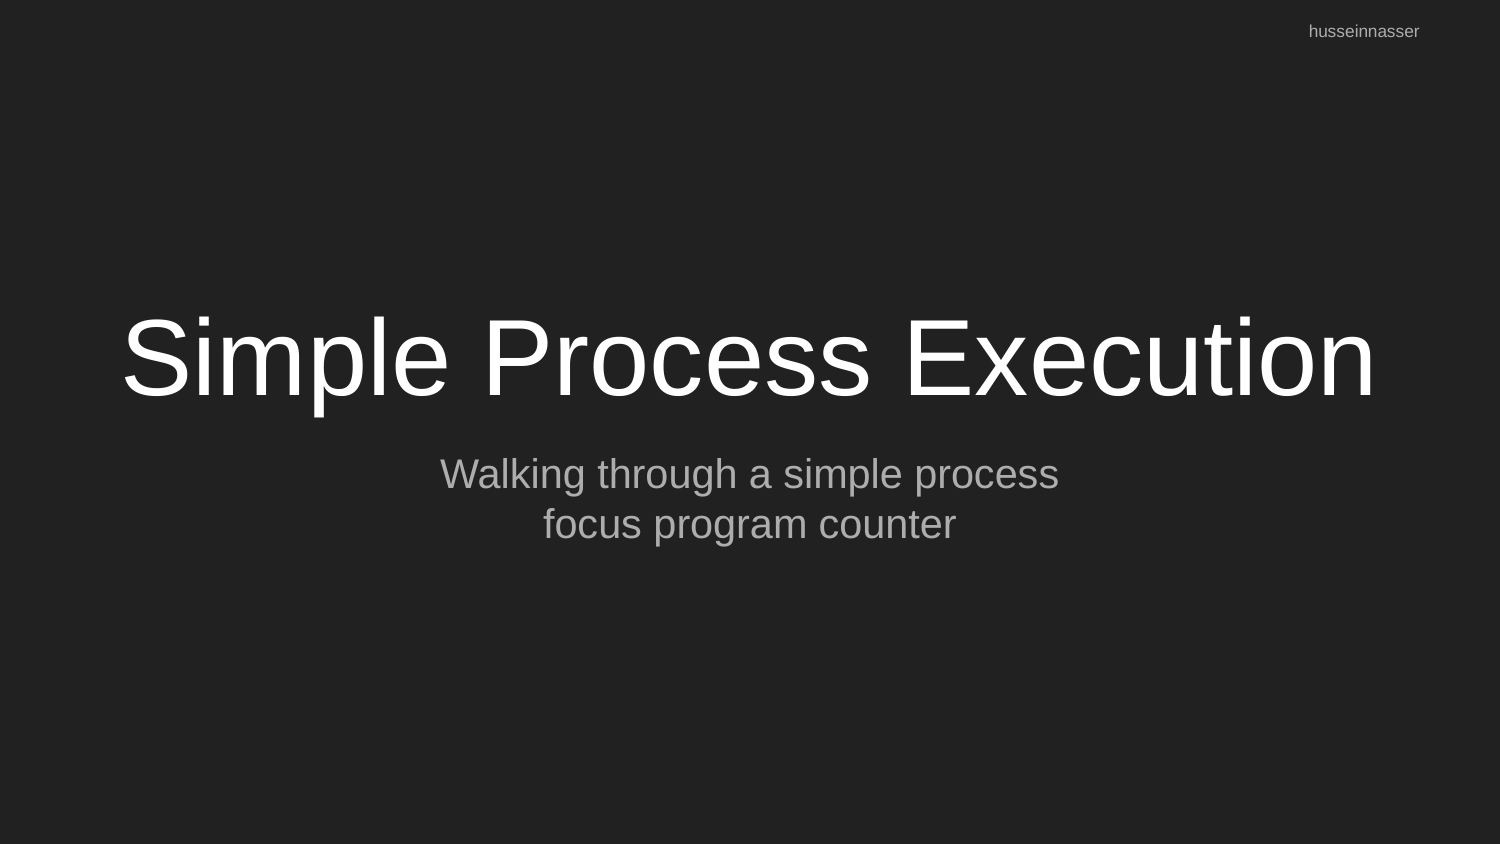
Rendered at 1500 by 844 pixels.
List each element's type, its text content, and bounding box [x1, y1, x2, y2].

title Simple Process Execution [51, 95, 1449, 432]
subtitle husseinnasser [1236, 11, 1492, 53]
subtitle Walking through a simple process focus program counter [51, 432, 1449, 563]
